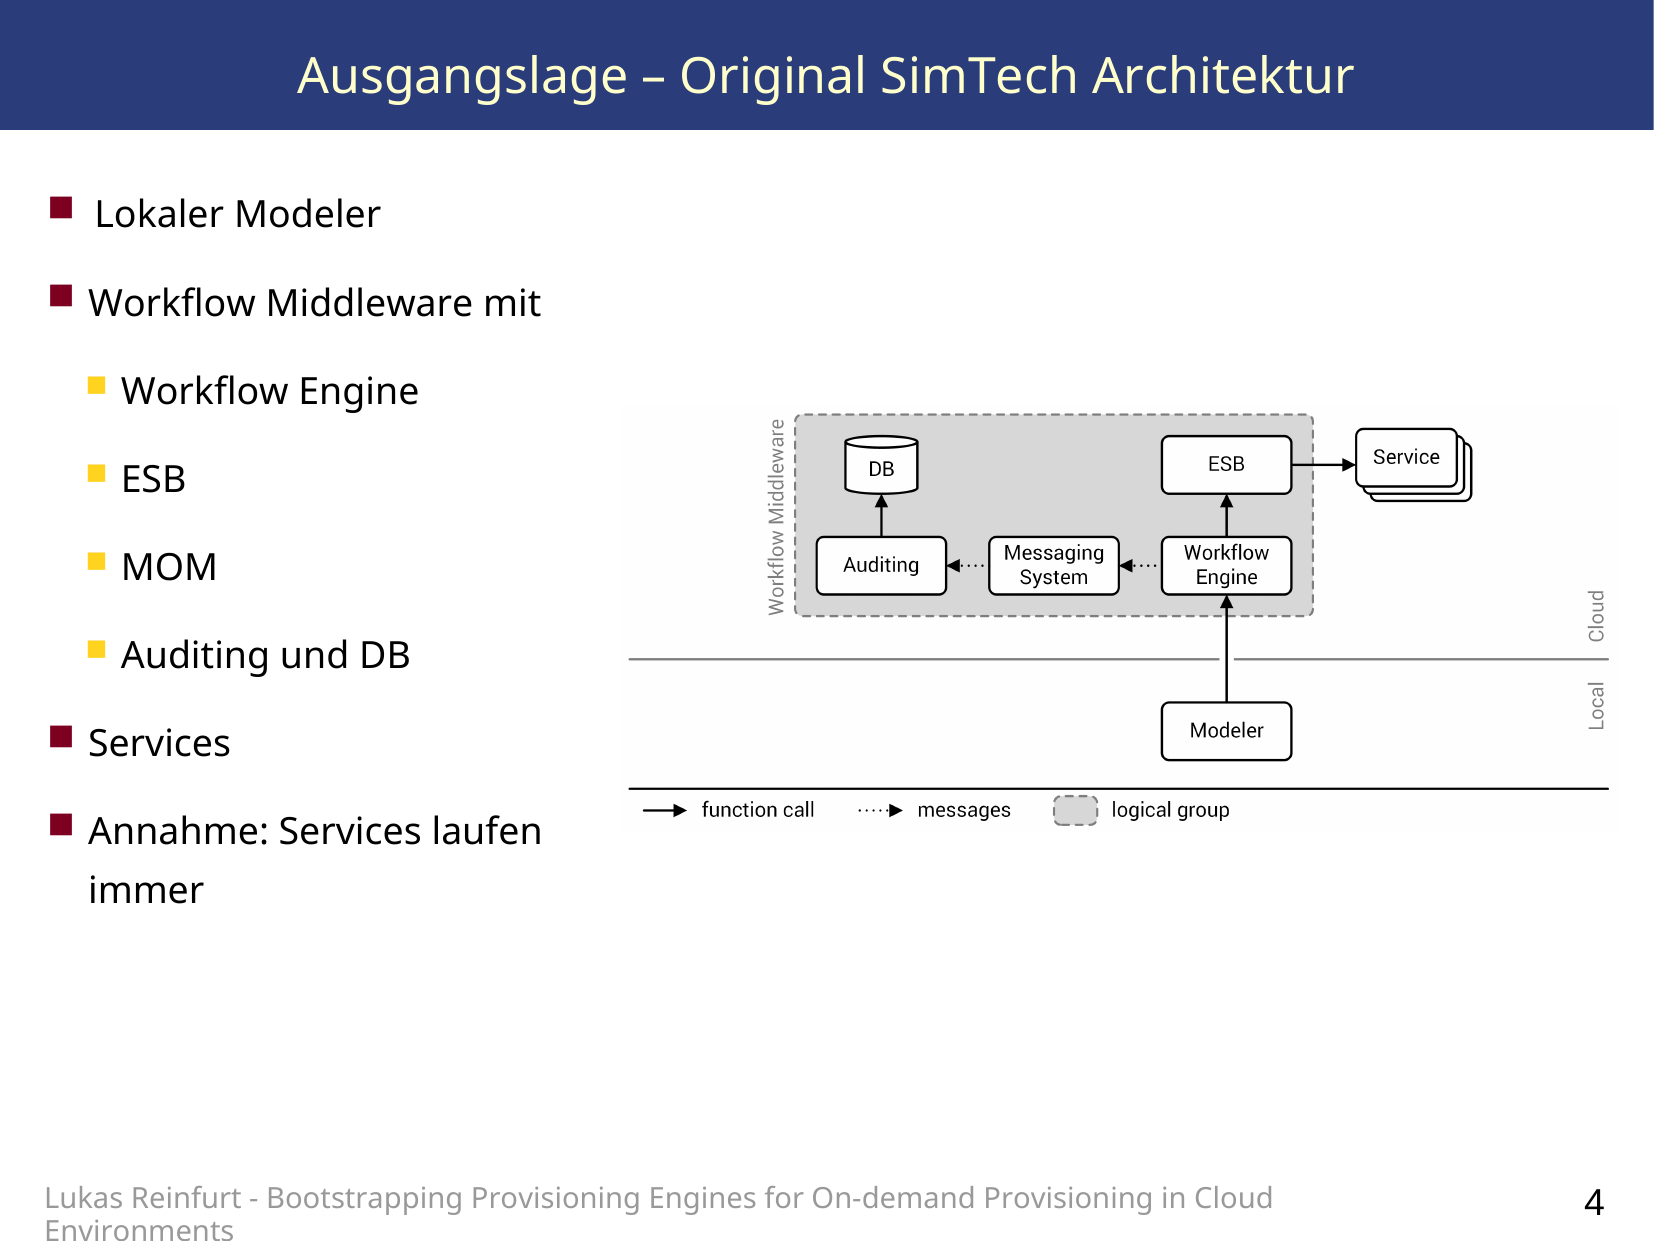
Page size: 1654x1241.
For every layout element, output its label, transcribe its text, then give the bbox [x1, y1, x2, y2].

list Lokaler Modeler Workflow Middleware mit Workflow Engine ESB MOM Auditing und DB Services Annahme: Services laufen immer [47, 177, 603, 1146]
picture [621, 406, 1619, 833]
title Ausgangslage – Original SimTech Architektur [47, 23, 1607, 119]
